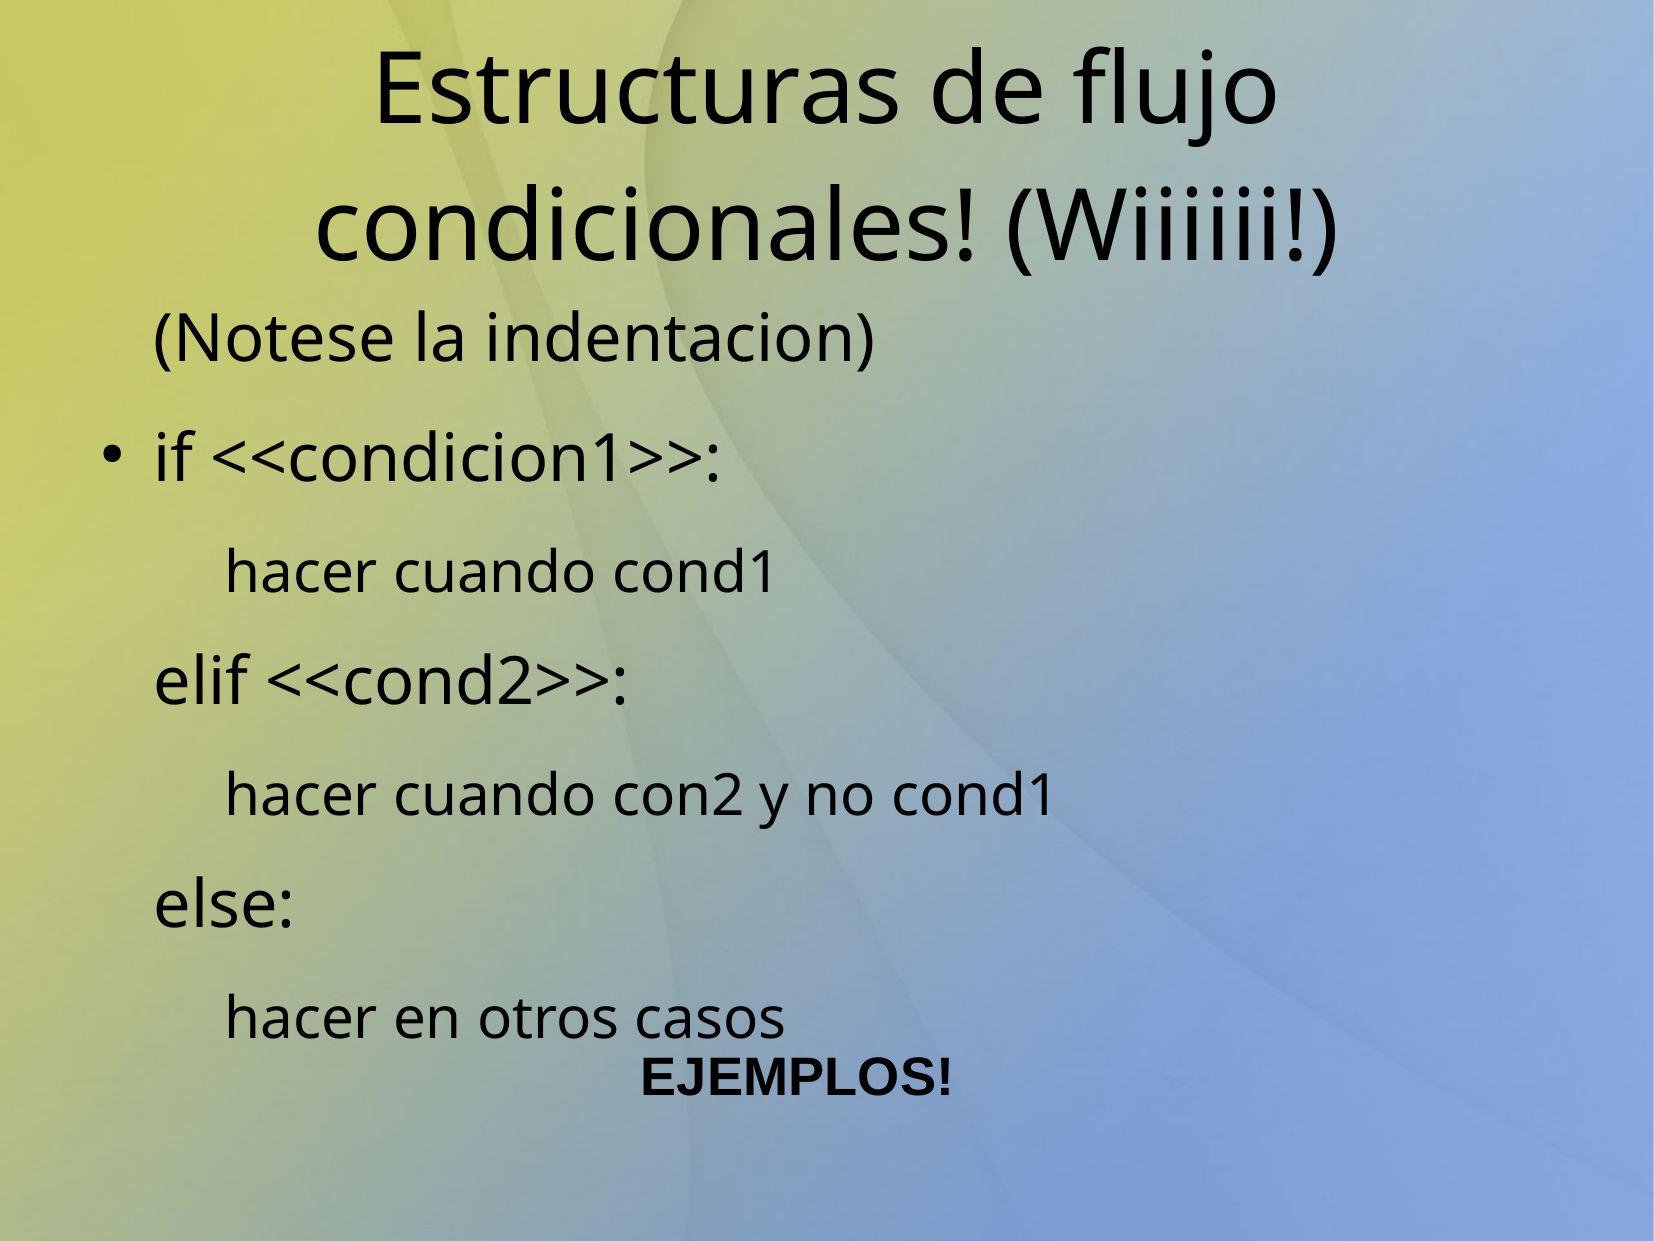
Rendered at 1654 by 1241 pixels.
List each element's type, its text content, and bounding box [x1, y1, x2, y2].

text_box EJEMPLOS! [625, 1039, 993, 1125]
list (Notese la indentacion) if <<condicion1>>: hacer cuando cond1 elif <<cond2>>: hacer cuando con2 y no cond1 else: hacer en otros casos [82, 290, 1571, 1010]
title Estructuras de flujo condicionales! (Wiiiiii!) [82, 36, 1571, 270]
picture [0, 0, 1654, 1241]
